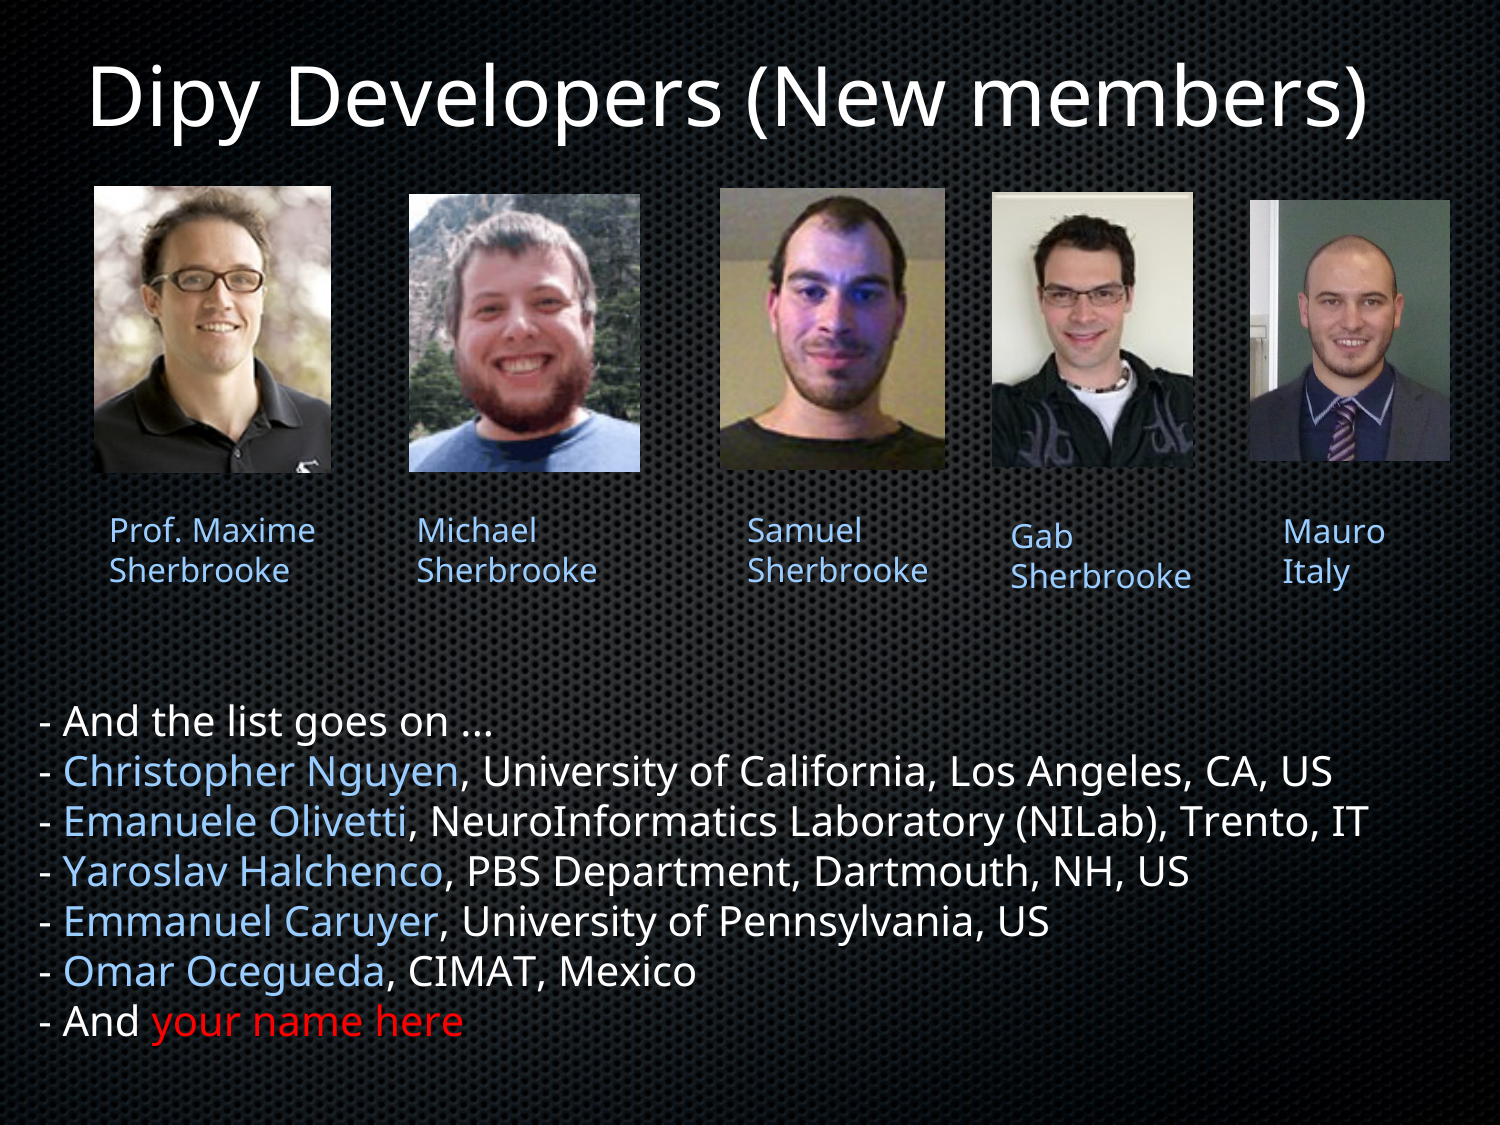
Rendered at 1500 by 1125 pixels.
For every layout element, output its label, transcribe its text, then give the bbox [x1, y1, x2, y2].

picture [0, 0, 1500, 1125]
text_box Michael Sherbrooke [401, 501, 621, 597]
text_box Prof. Maxime Sherbrooke [93, 501, 338, 597]
text_box Gab Sherbrooke [995, 507, 1215, 603]
text_box Mauro Italy [1267, 503, 1402, 598]
text_box - And the list goes on ... - Christopher Nguyen, University of California, Los Angeles, CA, US - Emanuele Olivetti, NeuroInformatics Laboratory (NILab), Trento, IT - Yaroslav Halchenco, PBS Department, Dartmouth, NH, US - Emmanuel Caruyer, University of Pennsylvania, US - Omar Ocegueda, CIMAT, Mexico - And your name here [23, 566, 1500, 1125]
text_box Samuel Sherbrooke [732, 501, 952, 597]
text_box Dipy Developers (New members) [70, 35, 1483, 151]
